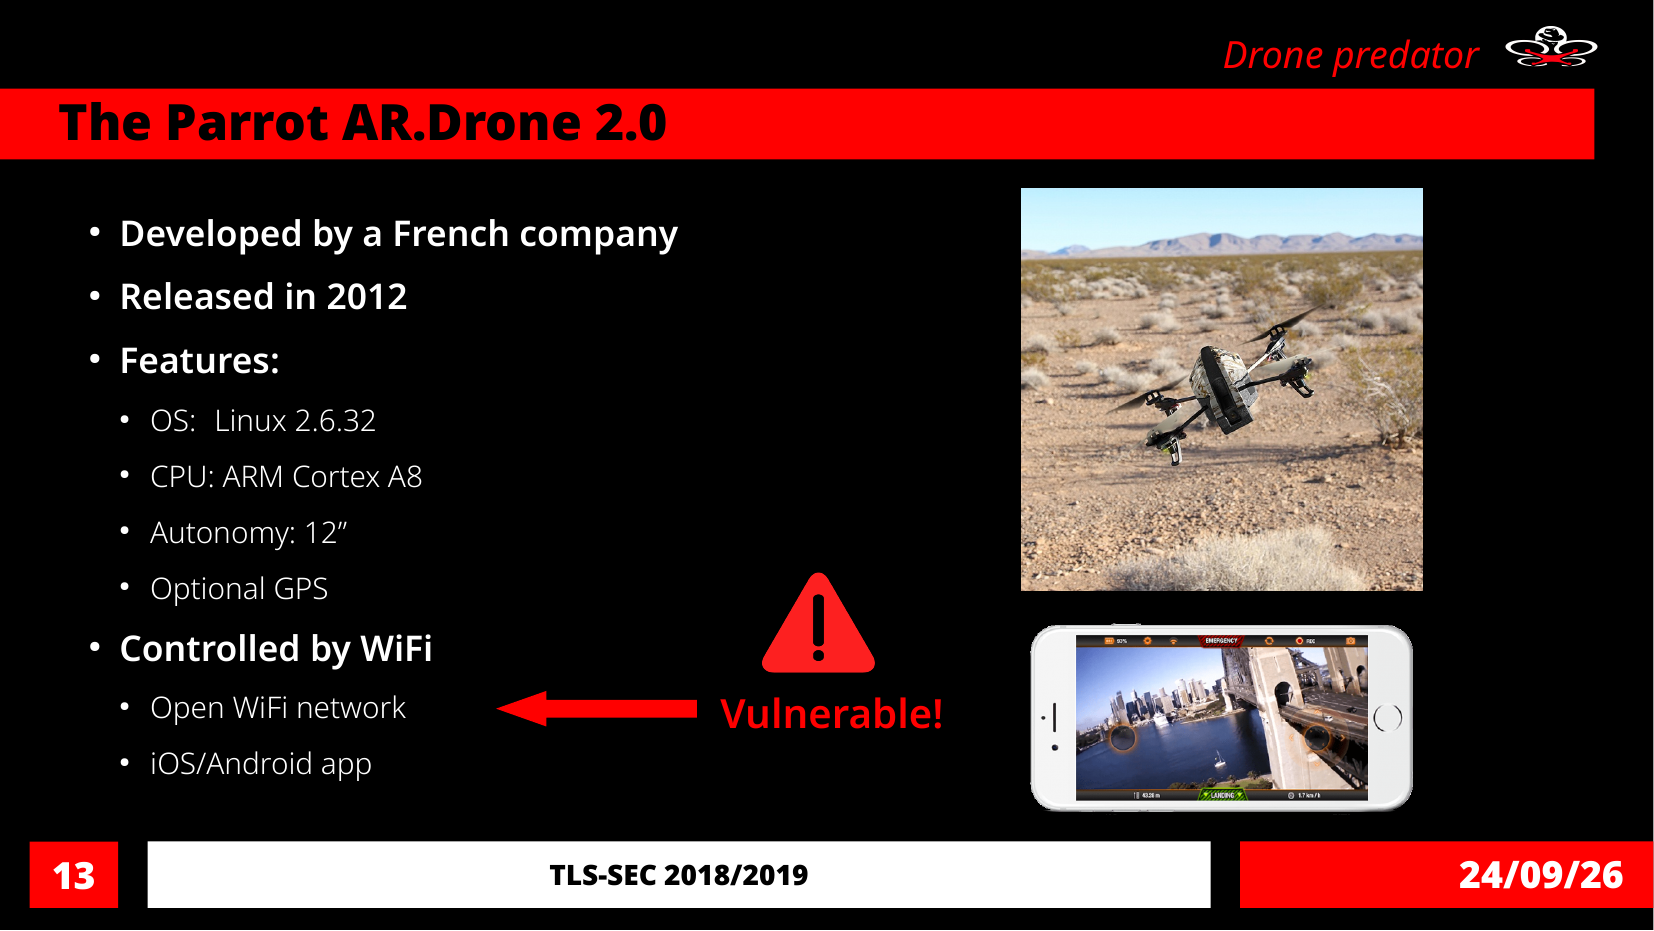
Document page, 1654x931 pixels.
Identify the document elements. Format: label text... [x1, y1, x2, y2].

text_box [496, 690, 697, 727]
list Vulnerable! [720, 685, 945, 742]
picture [950, 602, 1494, 838]
list Developed by a French company Released in 2012 Features: OS: Linux 2.6.32 CPU: ARM Cortex A8 Autonomy: 12” Optional GPS Controlled by WiFi Open WiFi network iOS/Android app [88, 208, 824, 784]
picture [762, 566, 875, 679]
picture [1021, 188, 1423, 591]
title The Parrot AR.Drone 2.0 [59, 44, 1595, 156]
picture [1488, 15, 1617, 80]
